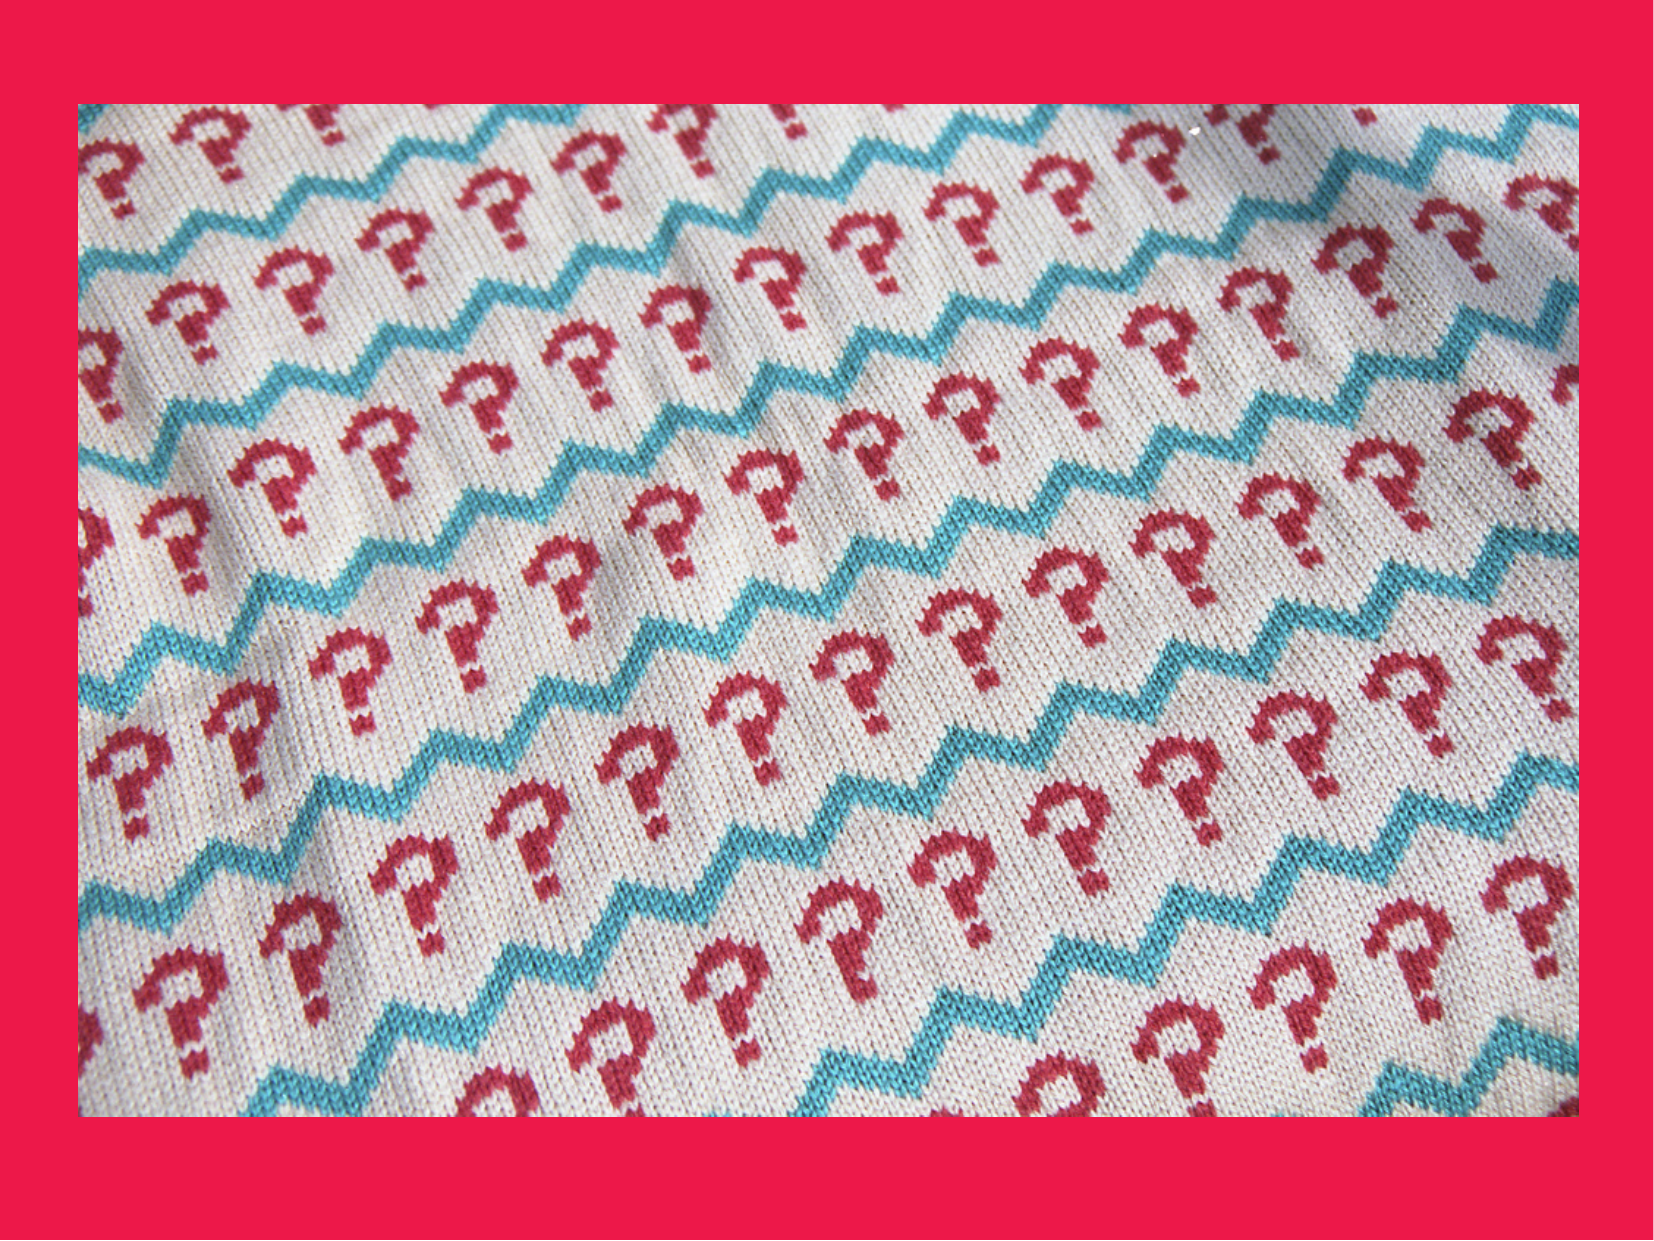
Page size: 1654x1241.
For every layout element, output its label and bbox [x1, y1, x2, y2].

picture [78, 104, 1579, 1118]
